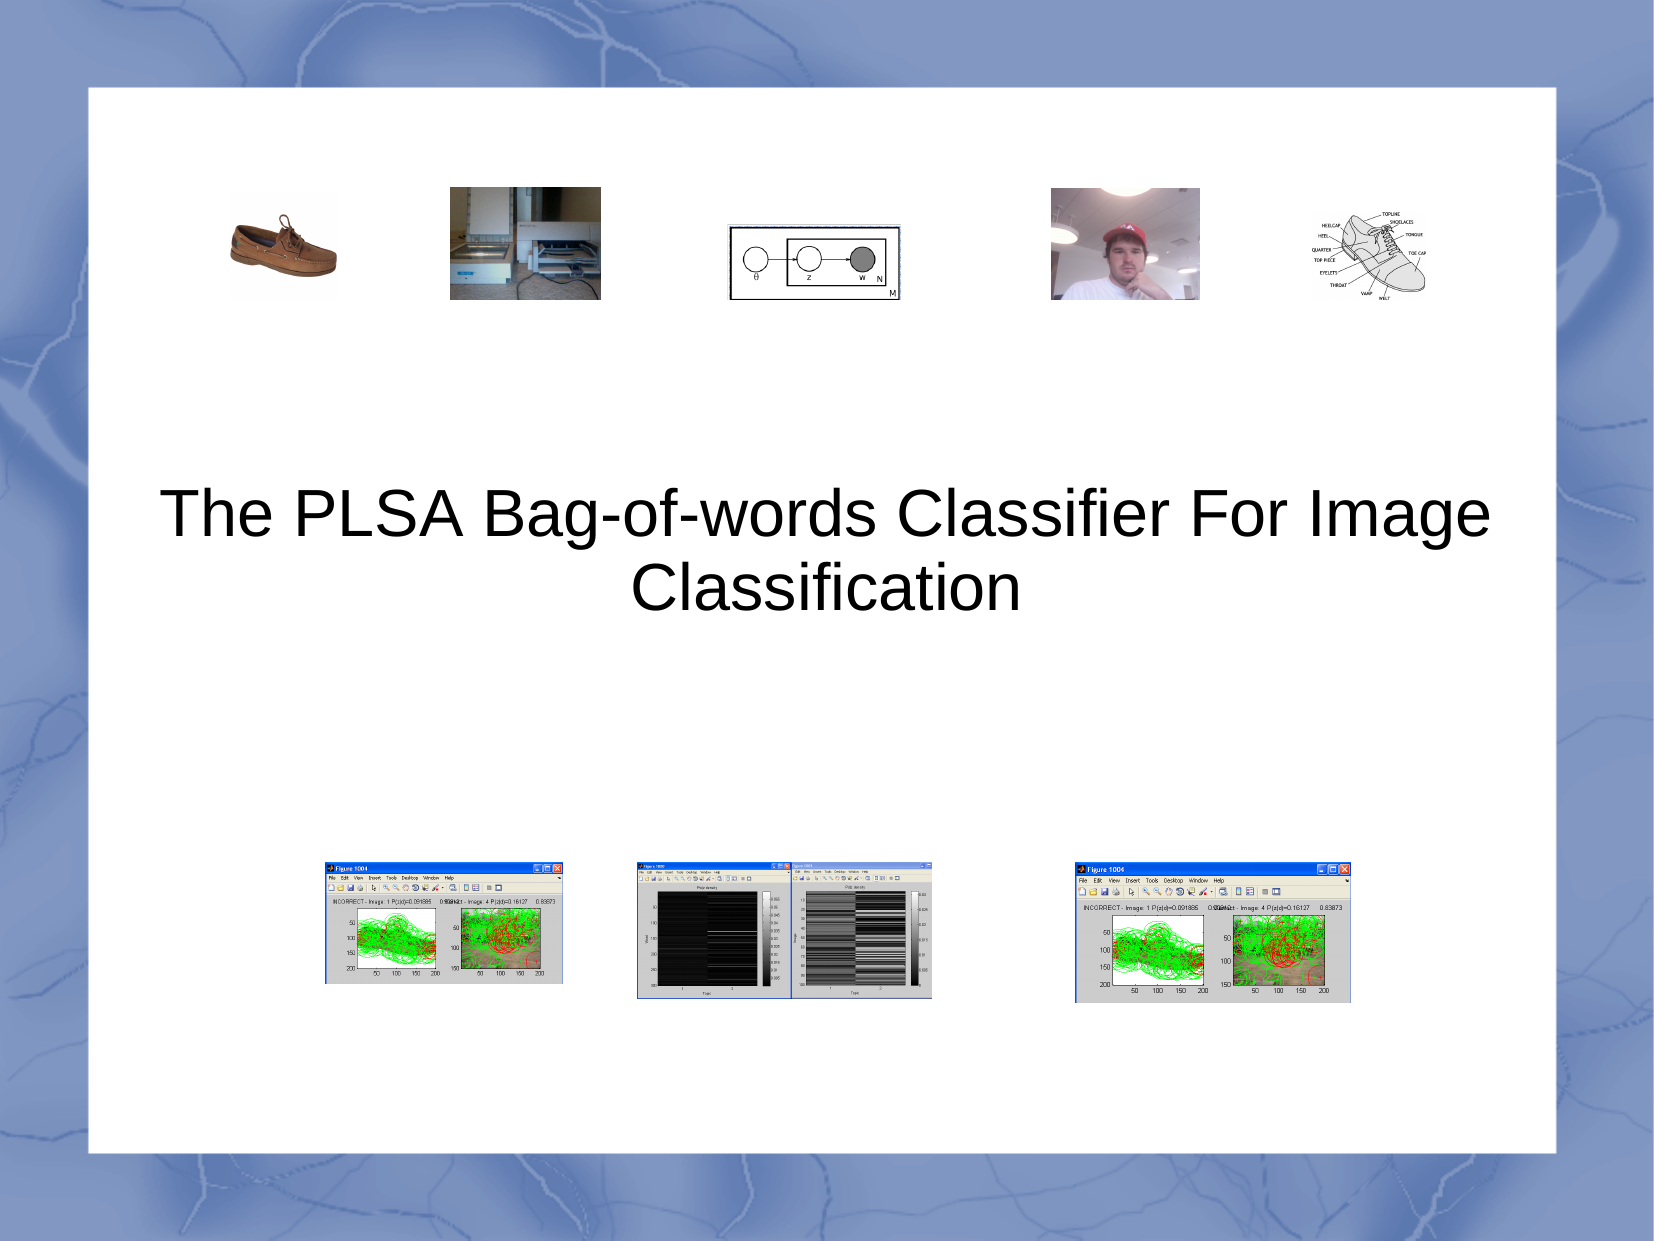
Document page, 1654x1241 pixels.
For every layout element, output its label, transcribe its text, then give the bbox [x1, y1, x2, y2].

text_box The PLSA Bag-of-words Classifier For Image Classification [118, 90, 1536, 1010]
picture [0, 0, 1654, 1241]
